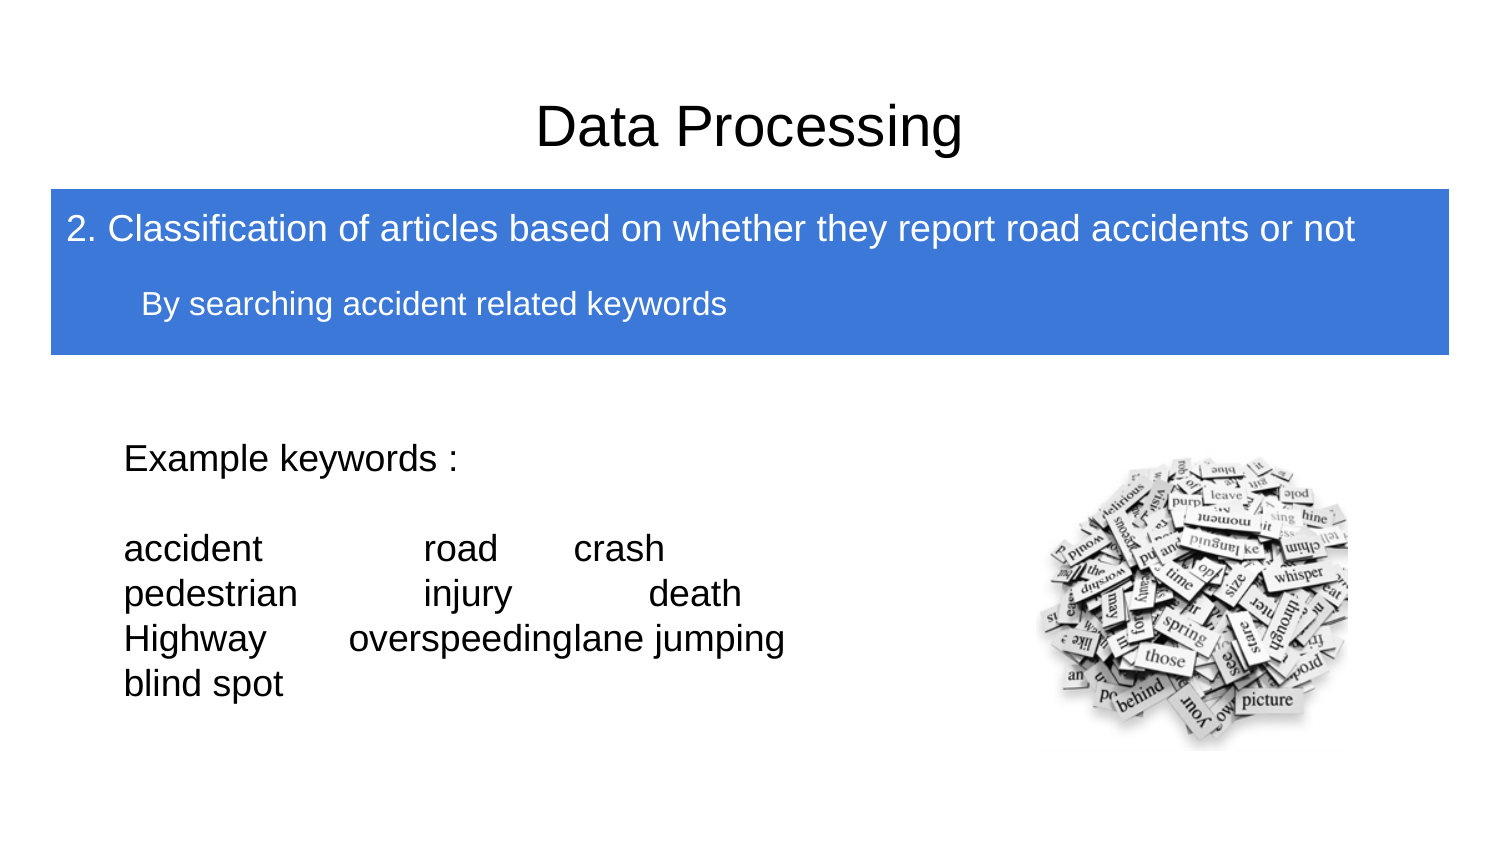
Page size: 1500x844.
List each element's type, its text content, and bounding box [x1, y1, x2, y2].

picture [1036, 439, 1348, 751]
text_box Example keywords : accident road crash pedestrian injury death Highway overspeeding lane jumping blind spot [108, 418, 899, 772]
title Data Processing [51, 72, 1449, 167]
list 2. Classification of articles based on whether they report road accidents or not By searching accident related keywords [51, 189, 1449, 355]
